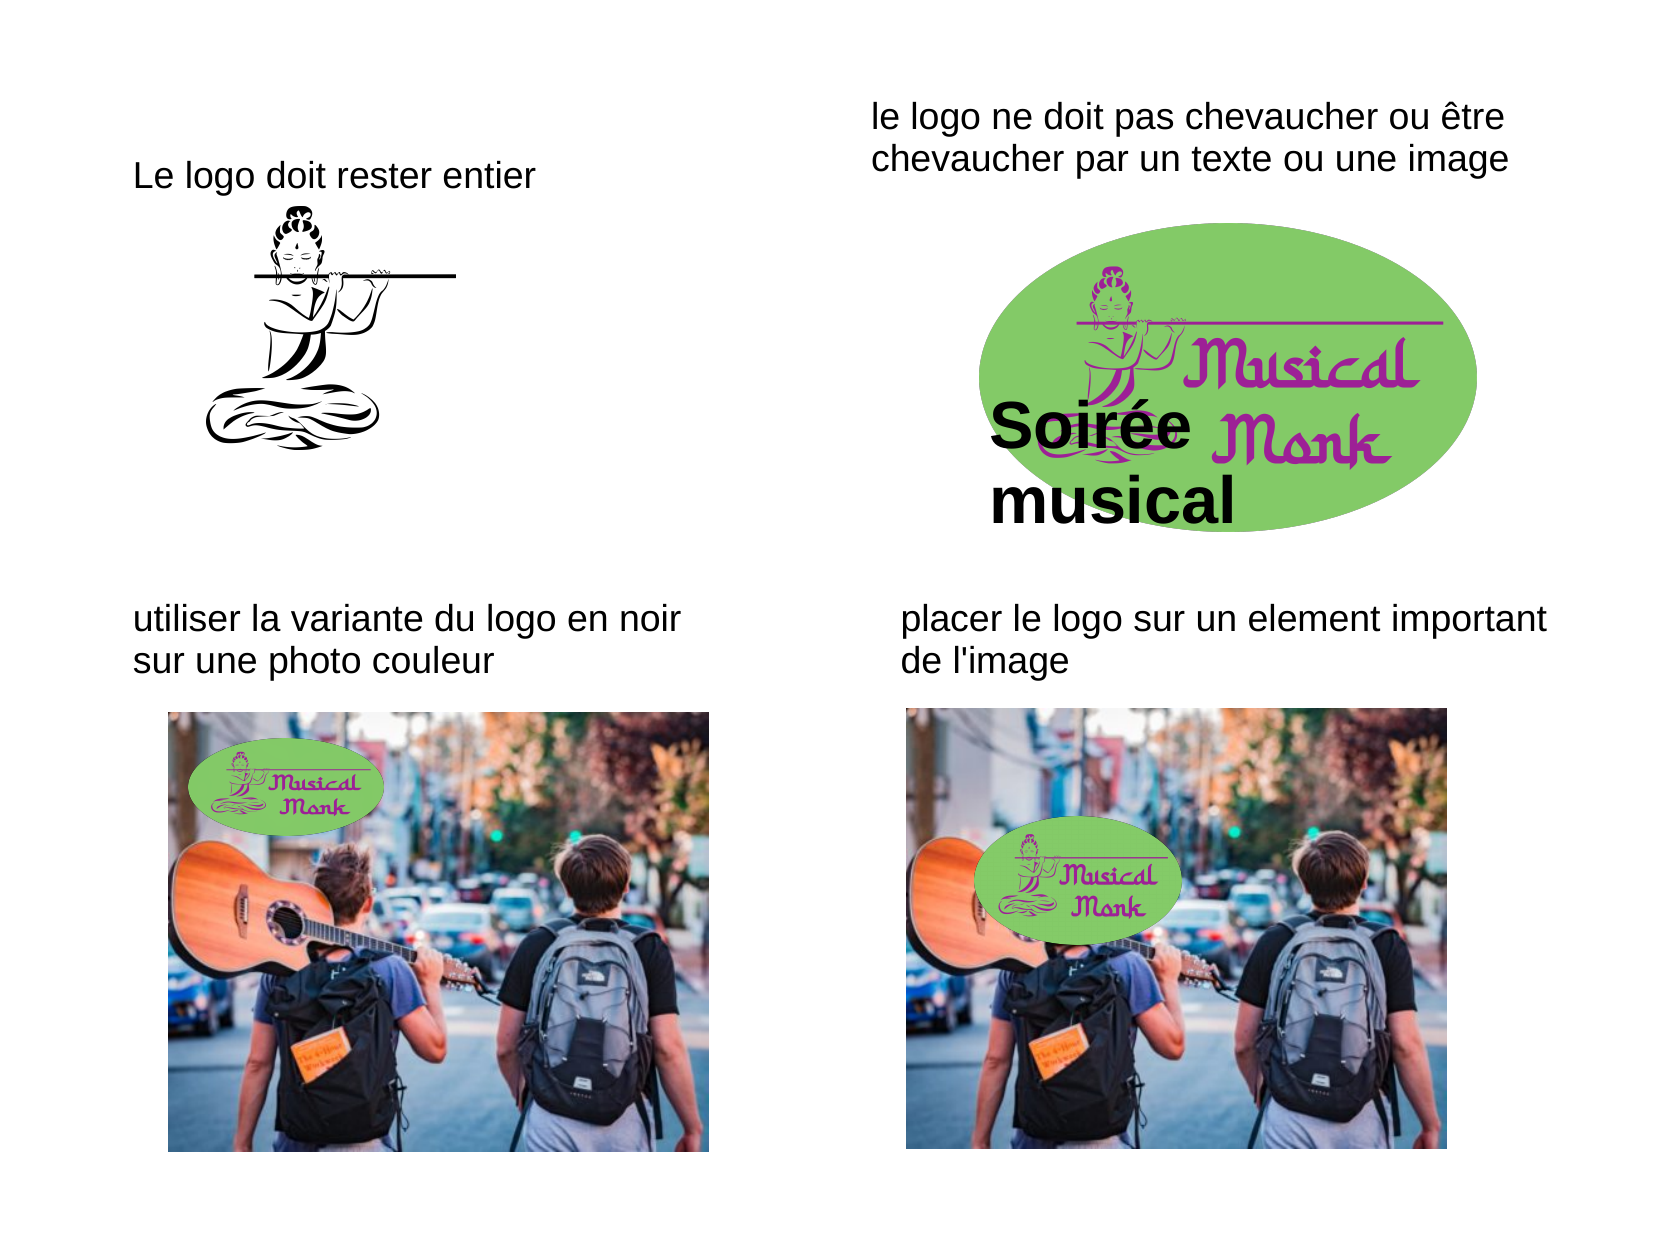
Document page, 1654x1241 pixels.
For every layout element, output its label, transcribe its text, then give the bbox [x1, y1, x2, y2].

text_box le logo ne doit pas chevaucher ou être chevaucher par un texte ou une image [856, 88, 1579, 188]
text_box placer le logo sur un element important de l'image [885, 590, 1565, 690]
picture [168, 712, 709, 1152]
picture [979, 223, 1477, 532]
text_box utiliser la variante du logo en noir sur une photo couleur [118, 590, 744, 690]
text_box Le logo doit rester entier [118, 147, 562, 247]
picture [906, 708, 1447, 1149]
text_box Soirée musical [974, 380, 1270, 621]
picture [206, 206, 456, 450]
